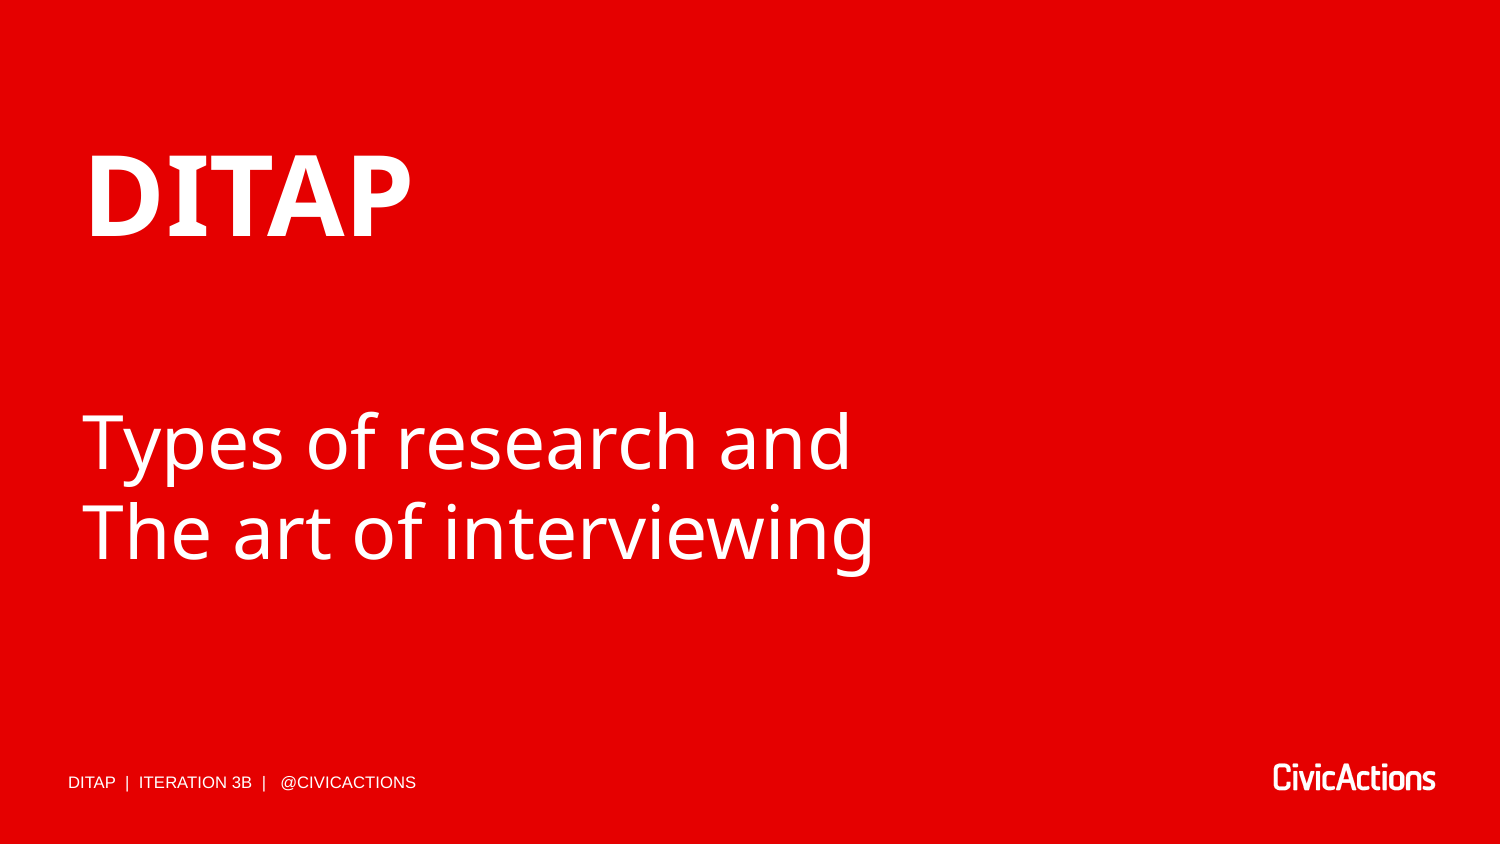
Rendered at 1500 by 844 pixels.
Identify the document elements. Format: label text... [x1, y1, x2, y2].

picture [1271, 758, 1438, 795]
title DITAP Types of research and The art of interviewing [73, 114, 1354, 688]
